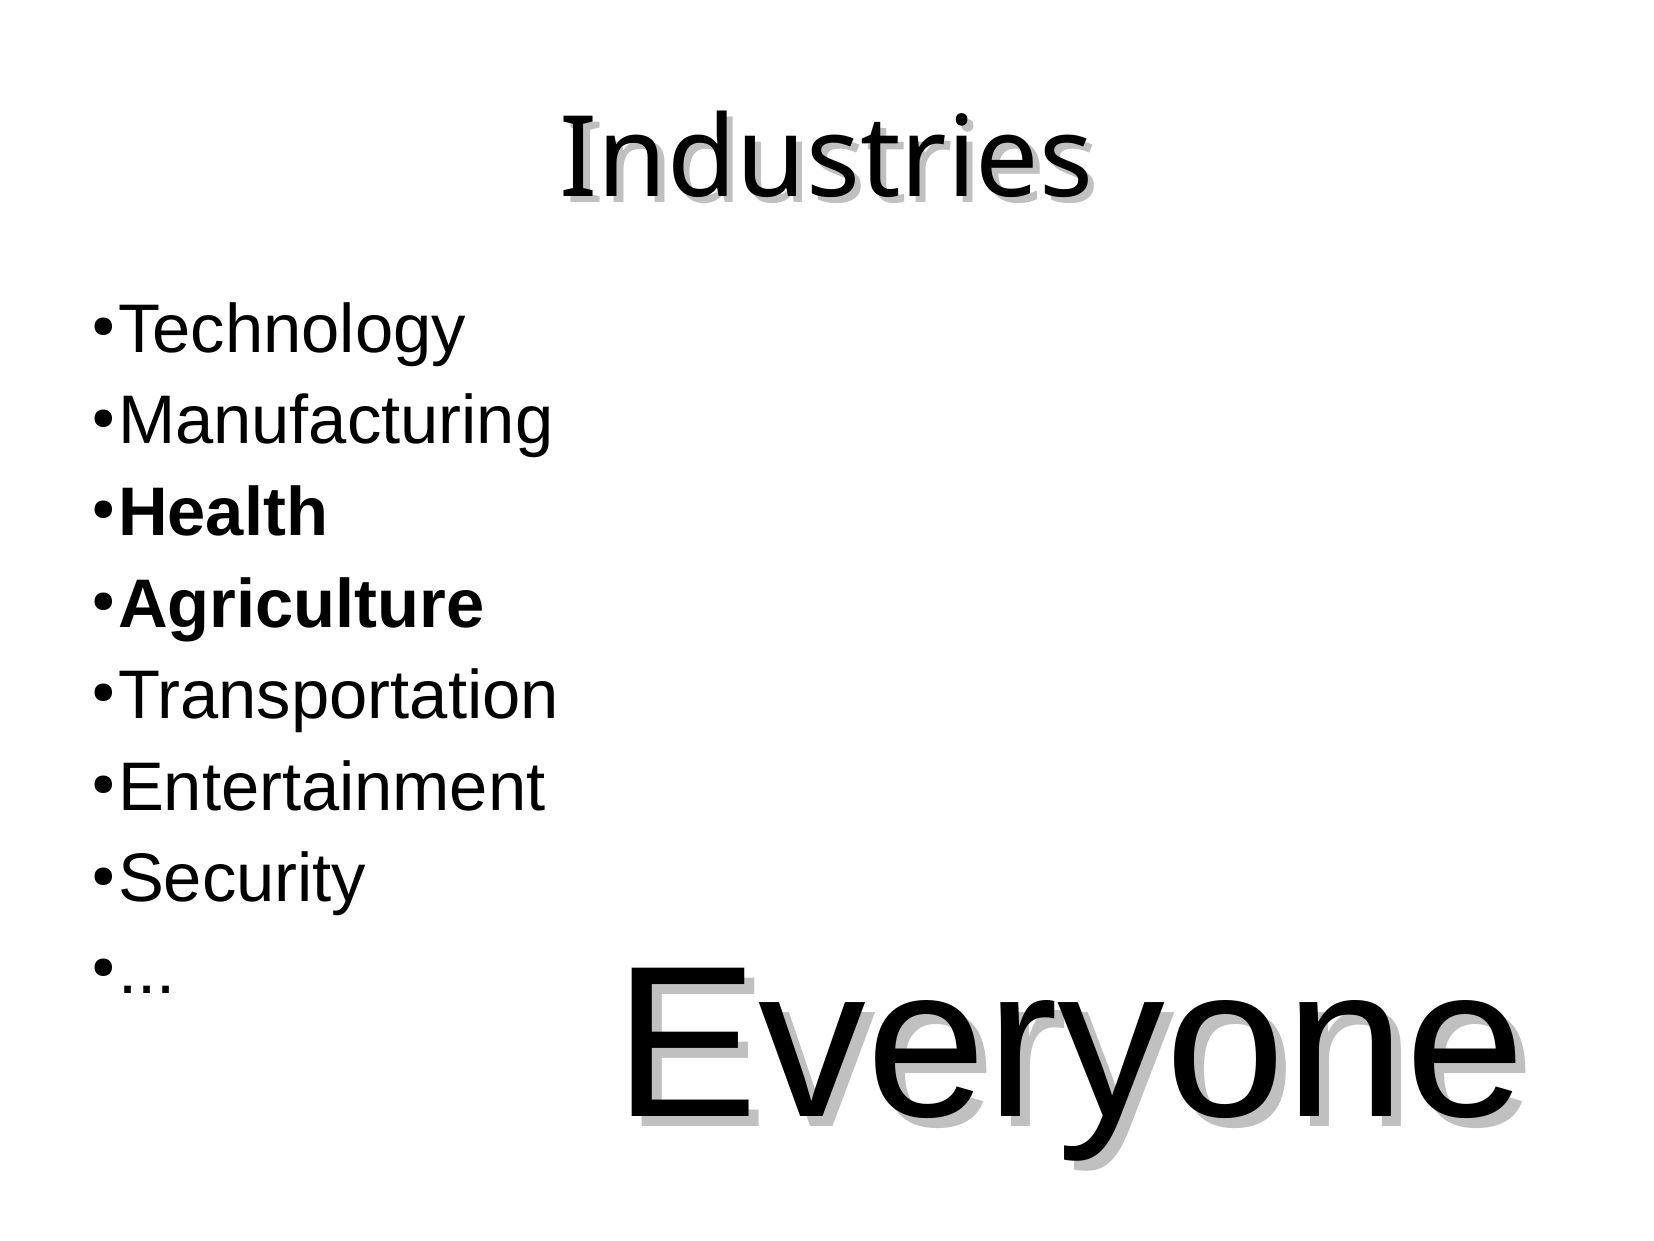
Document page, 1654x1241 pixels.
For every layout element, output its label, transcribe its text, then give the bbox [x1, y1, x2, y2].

text_box Everyone [600, 914, 1576, 1171]
title Industries [82, 49, 1571, 257]
list Technology Manufacturing Health Agriculture Transportation Entertainment Security ... [82, 290, 1546, 1010]
